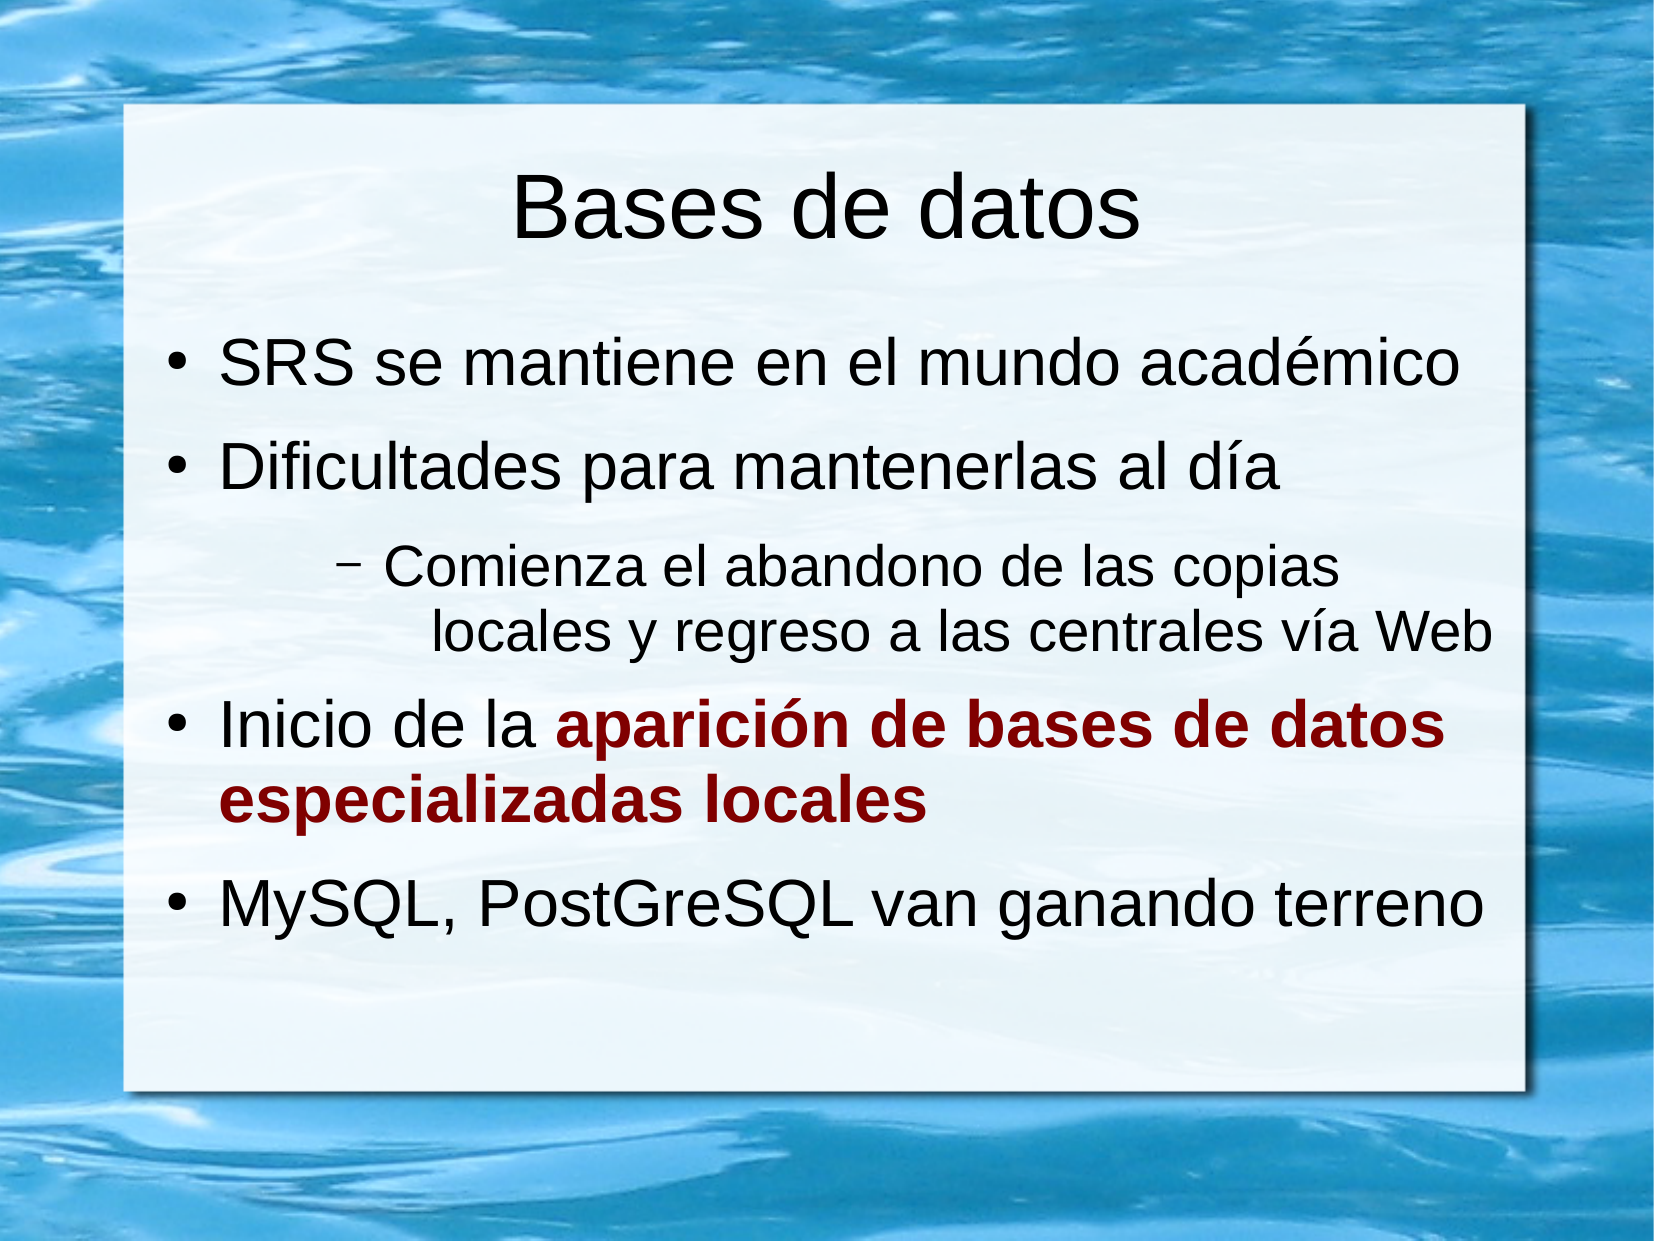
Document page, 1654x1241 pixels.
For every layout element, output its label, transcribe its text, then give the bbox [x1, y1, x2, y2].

list SRS se mantiene en el mundo académico Dificultades para mantenerlas al día Comienza el abandono de las copias locales y regreso a las centrales vía Web Inicio de la aparición de bases de datos especializadas locales MySQL, PostGreSQL van ganando terreno [147, 324, 1506, 1129]
picture [0, 0, 1654, 1241]
title Bases de datos [147, 118, 1506, 296]
